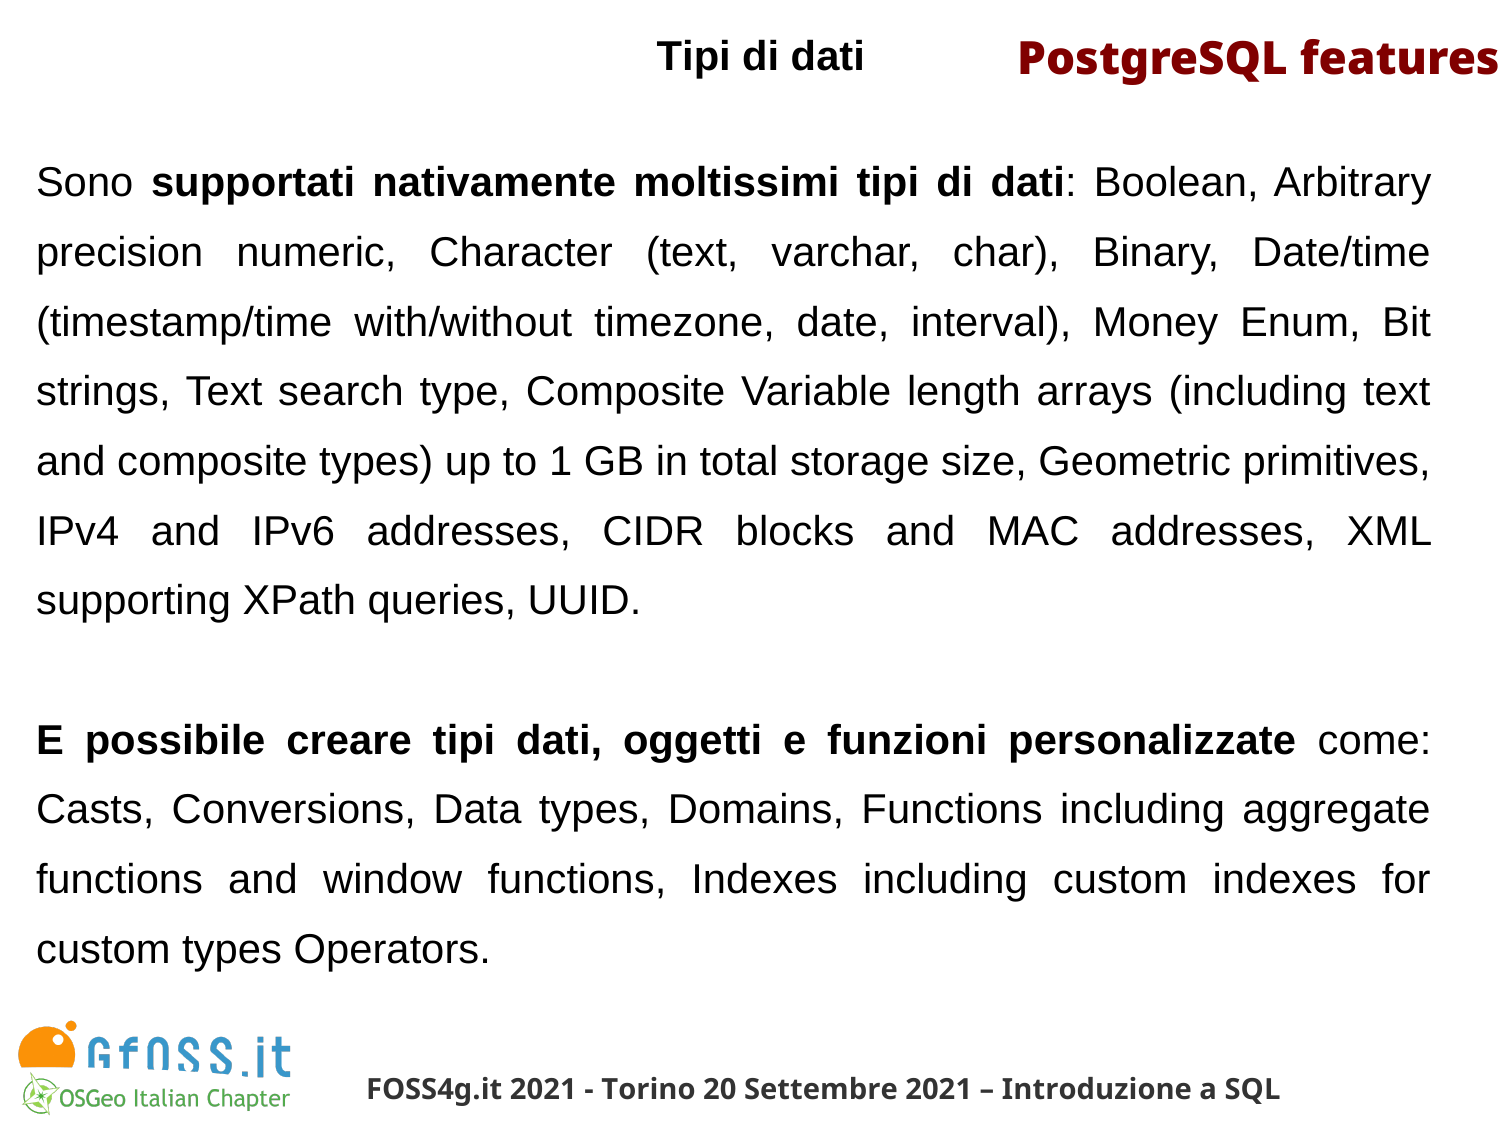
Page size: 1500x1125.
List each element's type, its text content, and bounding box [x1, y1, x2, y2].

title Tipi di dati [21, 28, 1500, 79]
title PostgreSQL features [21, 79, 1500, 84]
text_box Sono supportati nativamente moltissimi tipi di dati: Boolean, Arbitrary precision numeric, Character (text, varchar, char), Binary, Date/time (timestamp/time with/without timezone, date, interval), Money Enum, Bit strings, Text search type, Composite Variable length arrays (including text and composite types) up to 1 GB in total storage size, Geometric primitives, IPv4 and IPv6 addresses, CIDR blocks and MAC addresses, XML supporting XPath queries, UUID. E possibile creare tipi dati, oggetti e funzioni personalizzate come: Casts, Conversions, Data types, Domains, Functions including aggregate functions and window functions, Indexes including custom indexes for custom types Operators. [21, 128, 1447, 1096]
picture [0, 1009, 308, 1125]
